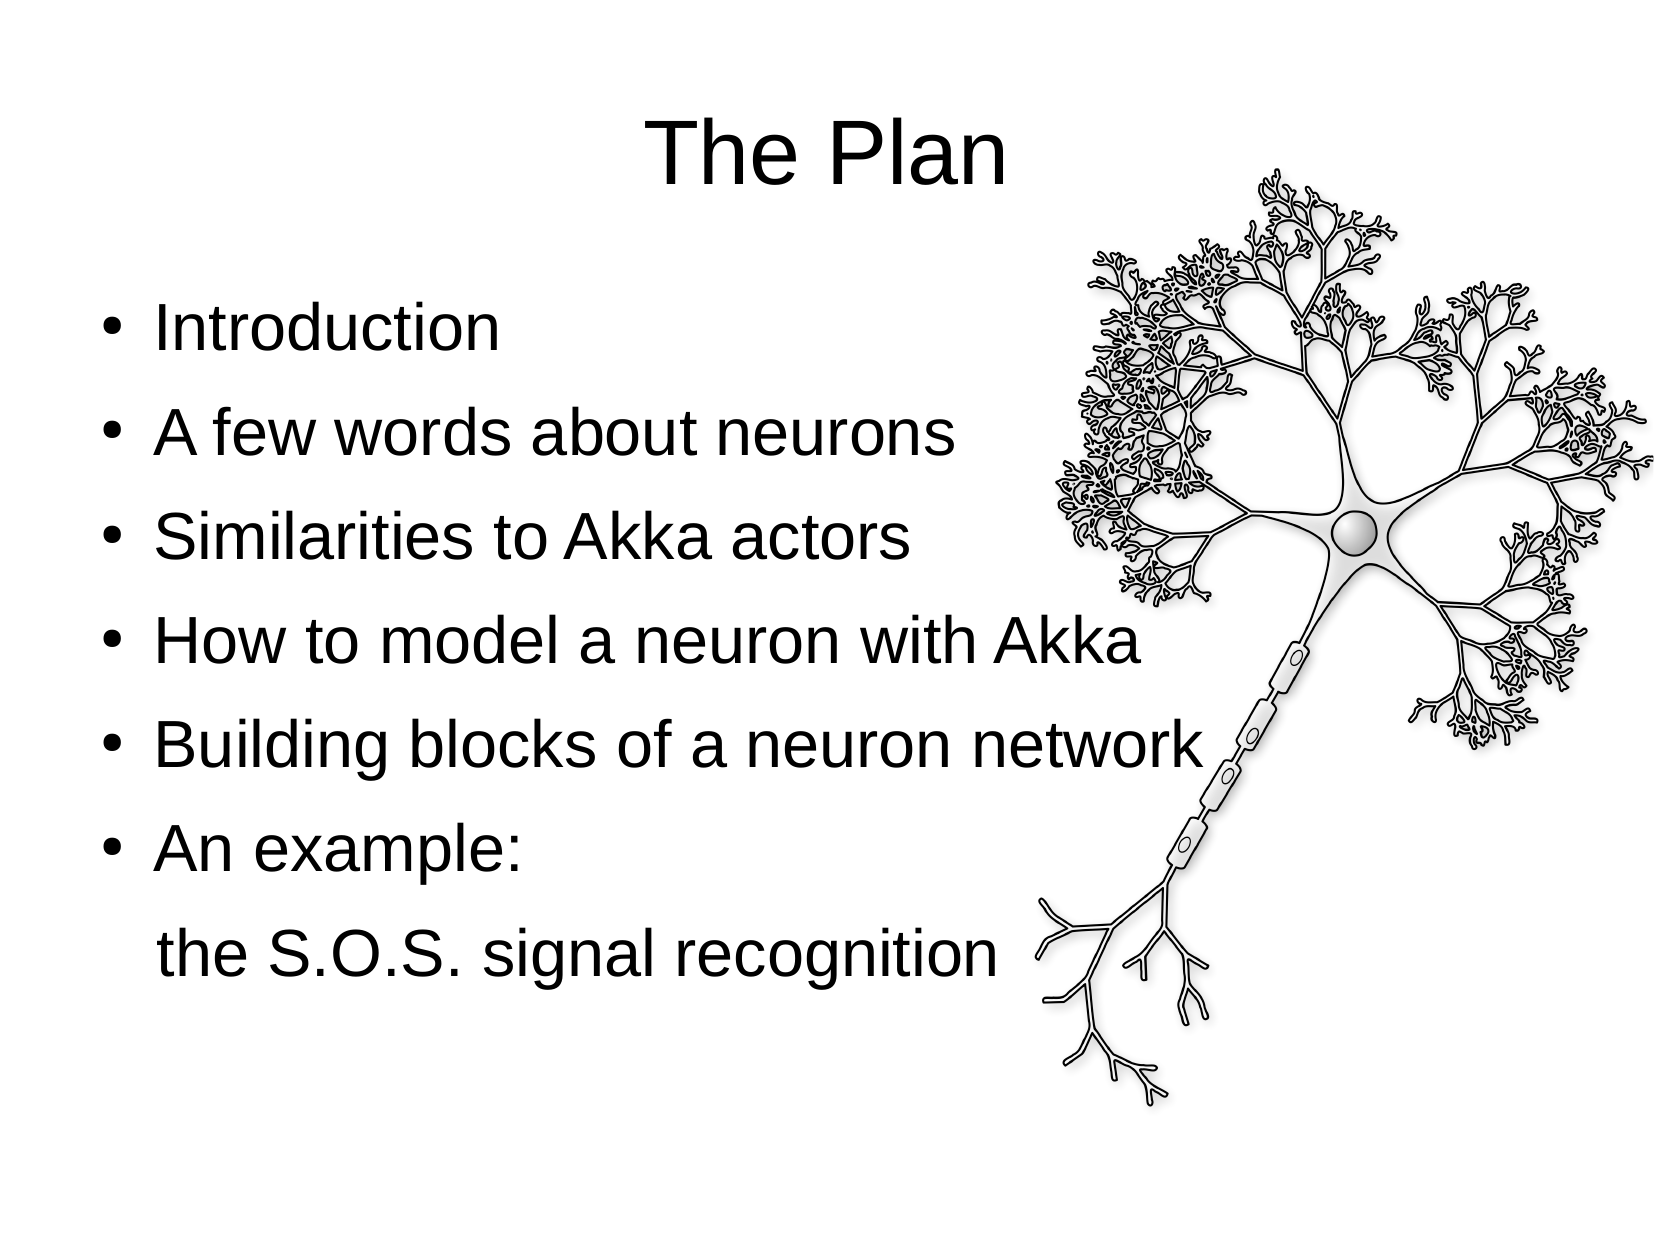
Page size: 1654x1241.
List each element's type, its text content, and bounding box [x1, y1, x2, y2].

list Introduction A few words about neurons Similarities to Akka actors How to model a neuron with Akka Building blocks of a neuron network An example: the S.O.S. signal recognition [82, 290, 1571, 1010]
picture [996, 157, 1654, 1126]
title The Plan [82, 49, 1571, 257]
